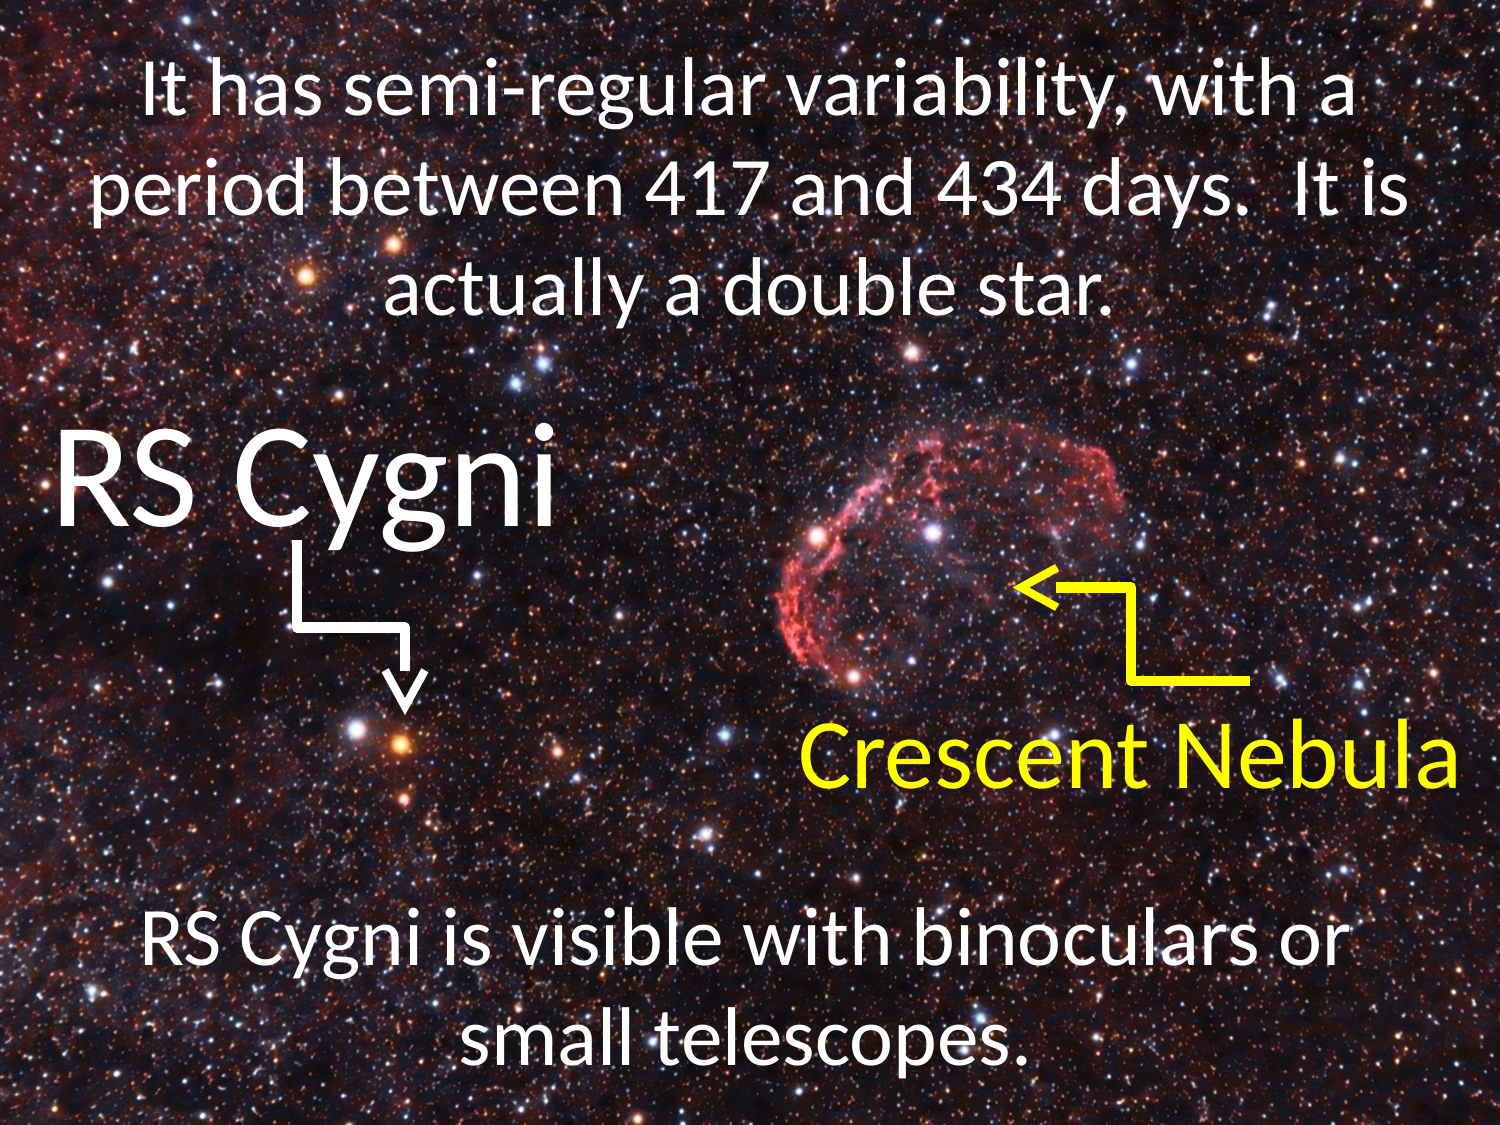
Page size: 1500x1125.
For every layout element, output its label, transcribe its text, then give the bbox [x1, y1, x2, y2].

text_box RS Cygni [0, 369, 613, 565]
text_box RS Cygni is visible with binoculars or small telescopes. [28, 874, 1464, 1090]
text_box It has semi-regular variability, with a period between 417 and 434 days. It is actually a double star. [32, 24, 1468, 340]
text_box Crescent Nebula [755, 680, 1500, 816]
picture [0, 0, 1500, 1125]
